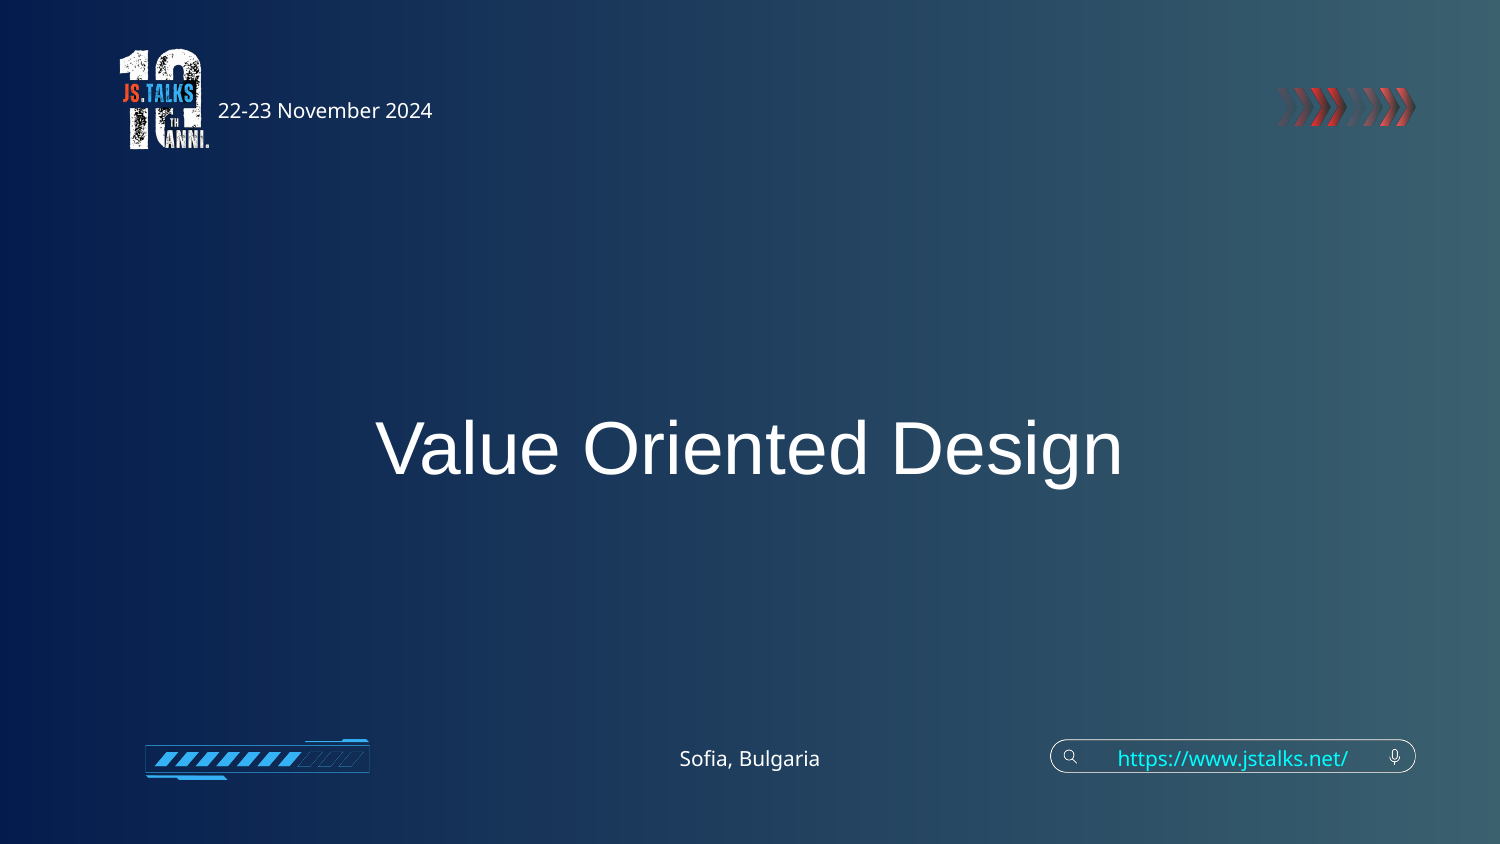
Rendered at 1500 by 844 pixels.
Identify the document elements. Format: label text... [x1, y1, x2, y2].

text_box [145, 739, 370, 780]
text_box Value Oriented Design [297, 376, 1203, 490]
text_box 22-23 November 2024 [217, 95, 507, 123]
text_box Value Oriented Design [1050, 439, 1070, 469]
text_box [1050, 739, 1416, 773]
text_box https://www.jstalks.net/ [1103, 744, 1362, 772]
text_box [65, 0, 258, 231]
text_box [1277, 88, 1416, 126]
text_box Sofia, Bulgaria [654, 744, 846, 772]
